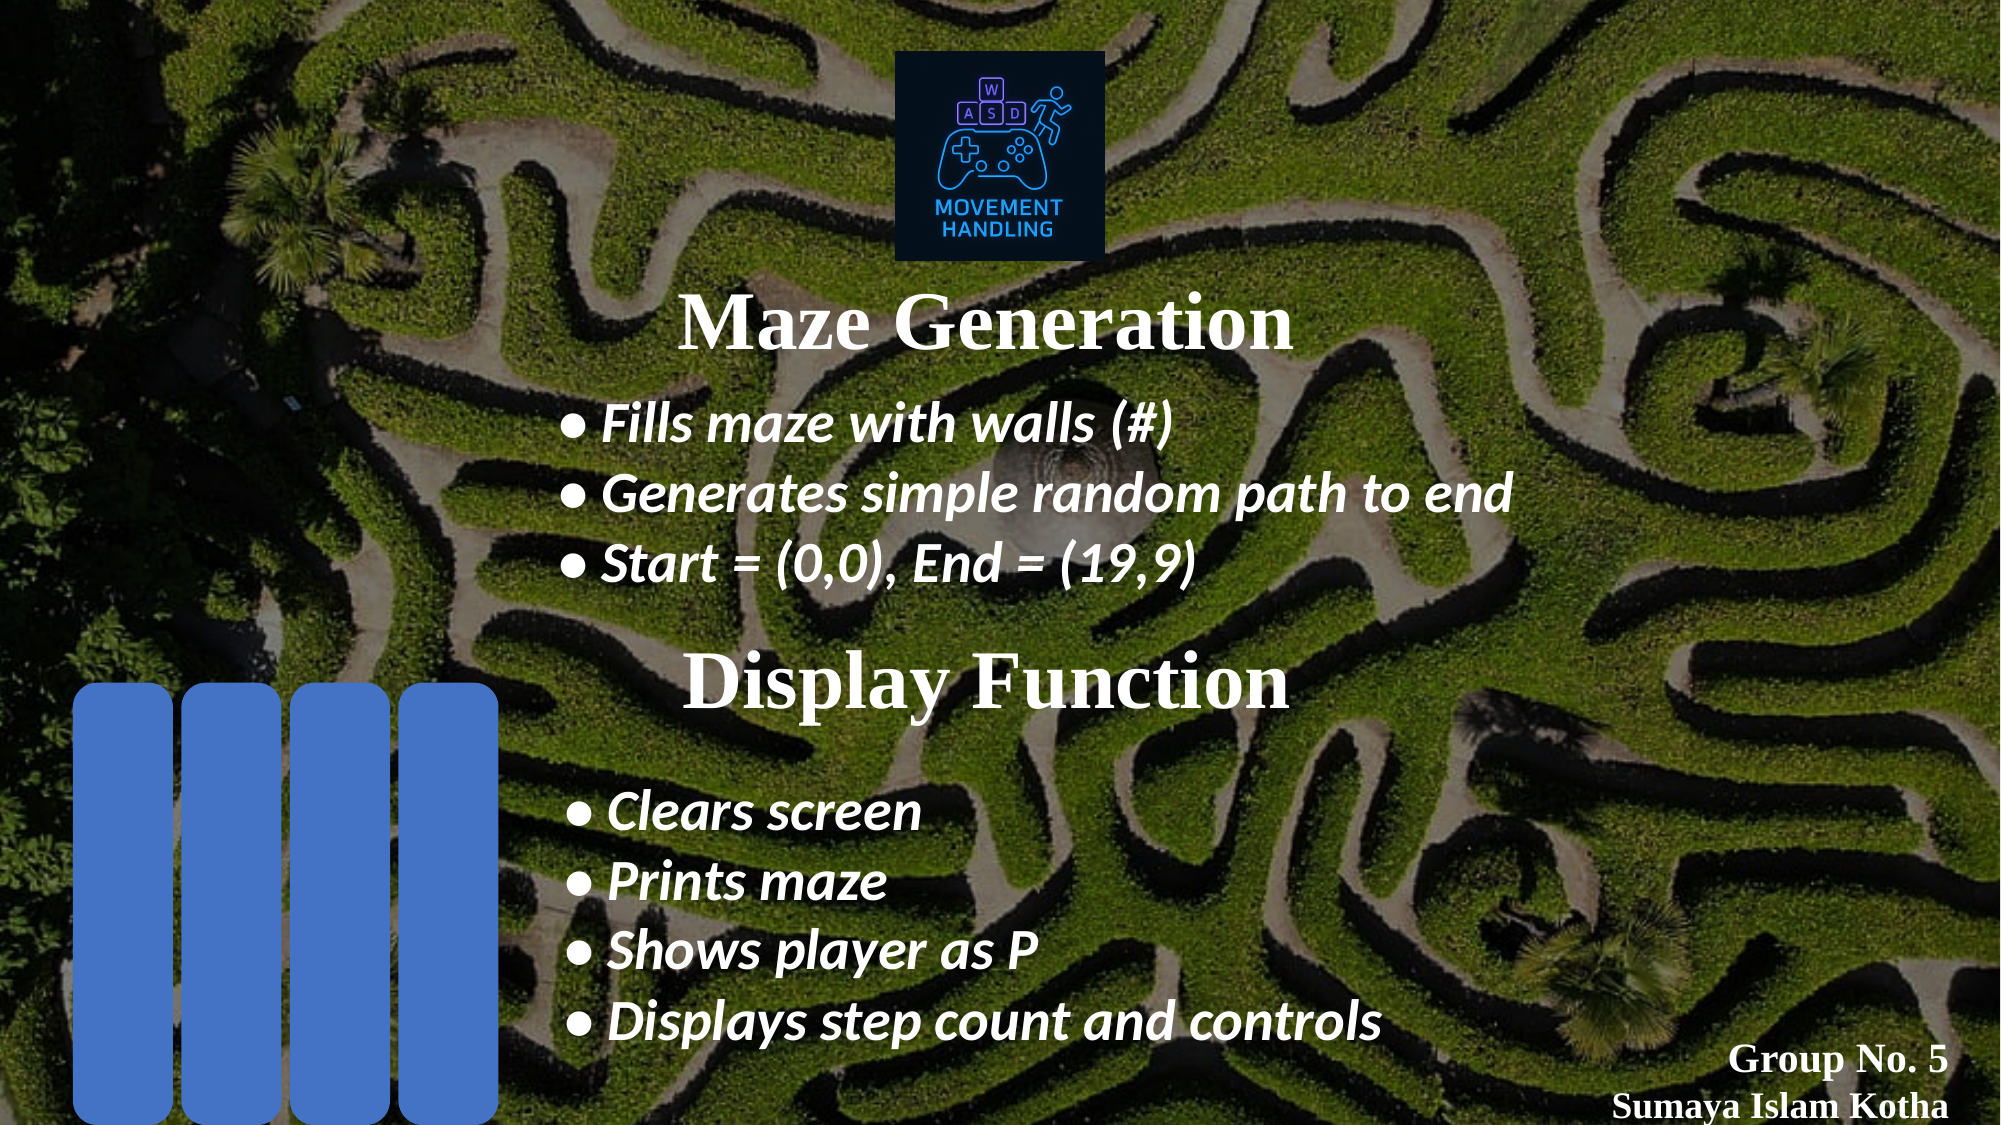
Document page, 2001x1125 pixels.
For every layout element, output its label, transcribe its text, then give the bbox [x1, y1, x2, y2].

text_box [398, 682, 499, 1125]
text_box Display Function [667, 617, 1387, 764]
text_box • Fills maze with walls (#) • Generates simple random path to end • Start = (0,0), End = (19,9) [543, 377, 1558, 650]
text_box [289, 682, 391, 1125]
text_box [181, 682, 282, 1125]
text_box • Clears screen • Prints maze • Shows player as P • Displays step count and controls [550, 764, 1551, 1125]
text_box Maze Generation [662, 258, 1377, 377]
text_box [72, 682, 173, 1125]
text_box Group No. 5 Sumaya Islam Kotha [1596, 1023, 2000, 1125]
picture [0, 0, 2000, 1125]
